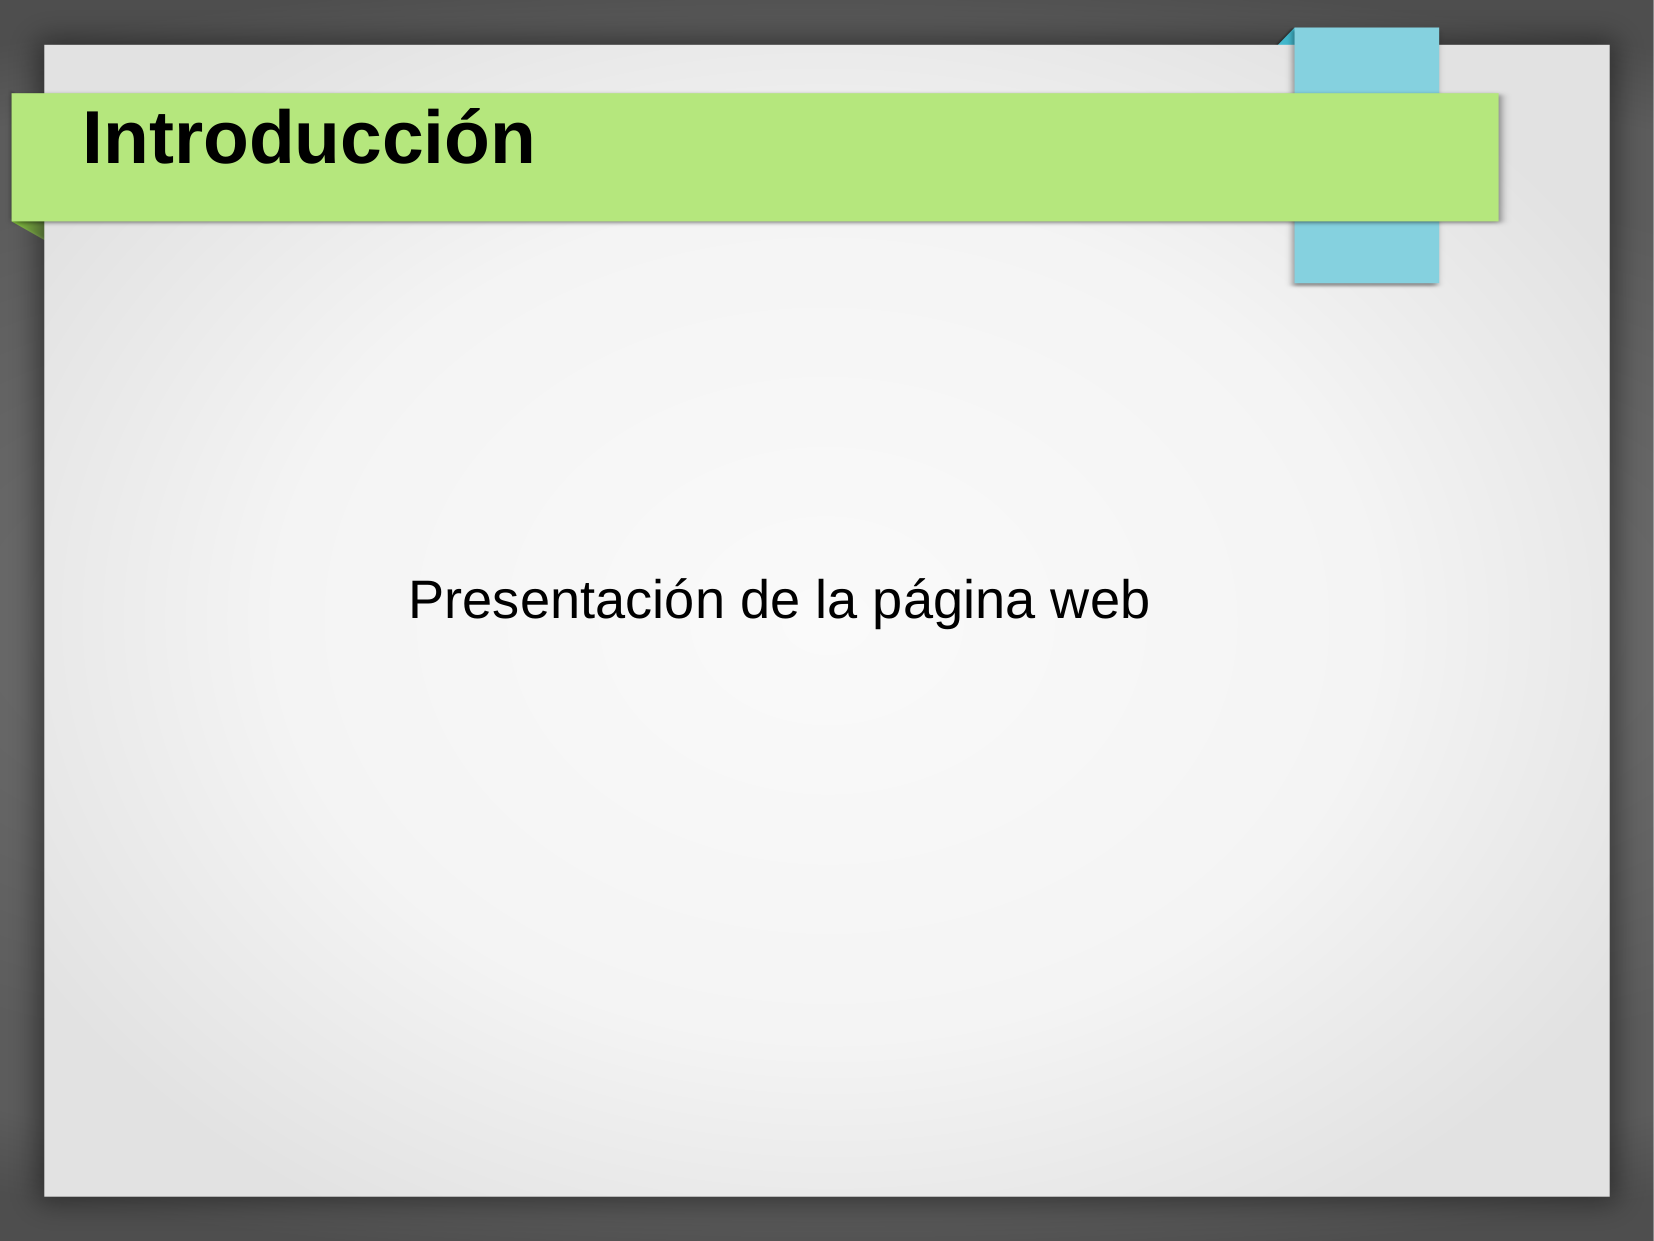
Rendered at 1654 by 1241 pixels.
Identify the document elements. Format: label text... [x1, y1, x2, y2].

picture [0, 0, 1654, 1241]
list Presentación de la página web [82, 299, 1571, 1019]
title Introducción [82, 47, 1412, 229]
